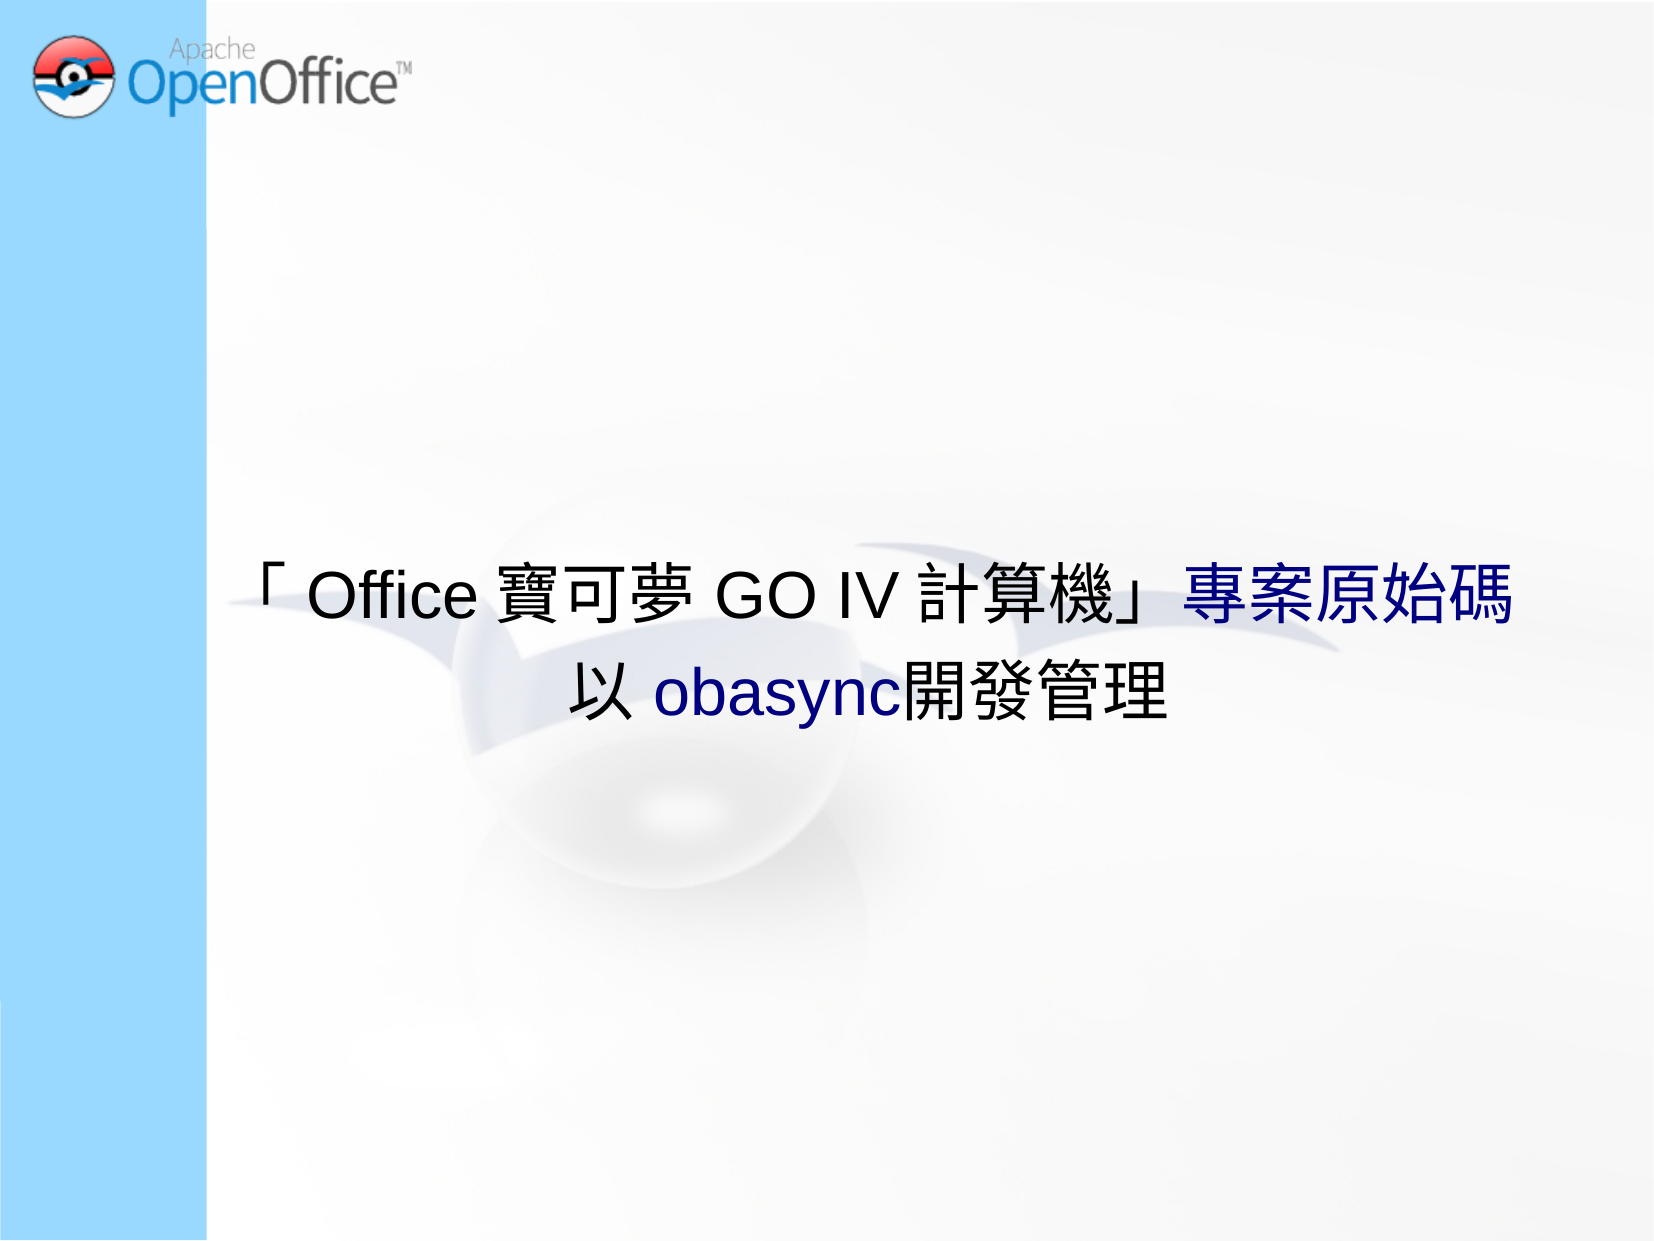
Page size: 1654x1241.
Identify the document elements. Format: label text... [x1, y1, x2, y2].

picture [31, 2, 1654, 1241]
subtitle 「Office寶可夢GO IV計算機」專案原始碼 以obasync開發管理 [165, 108, 1571, 1168]
